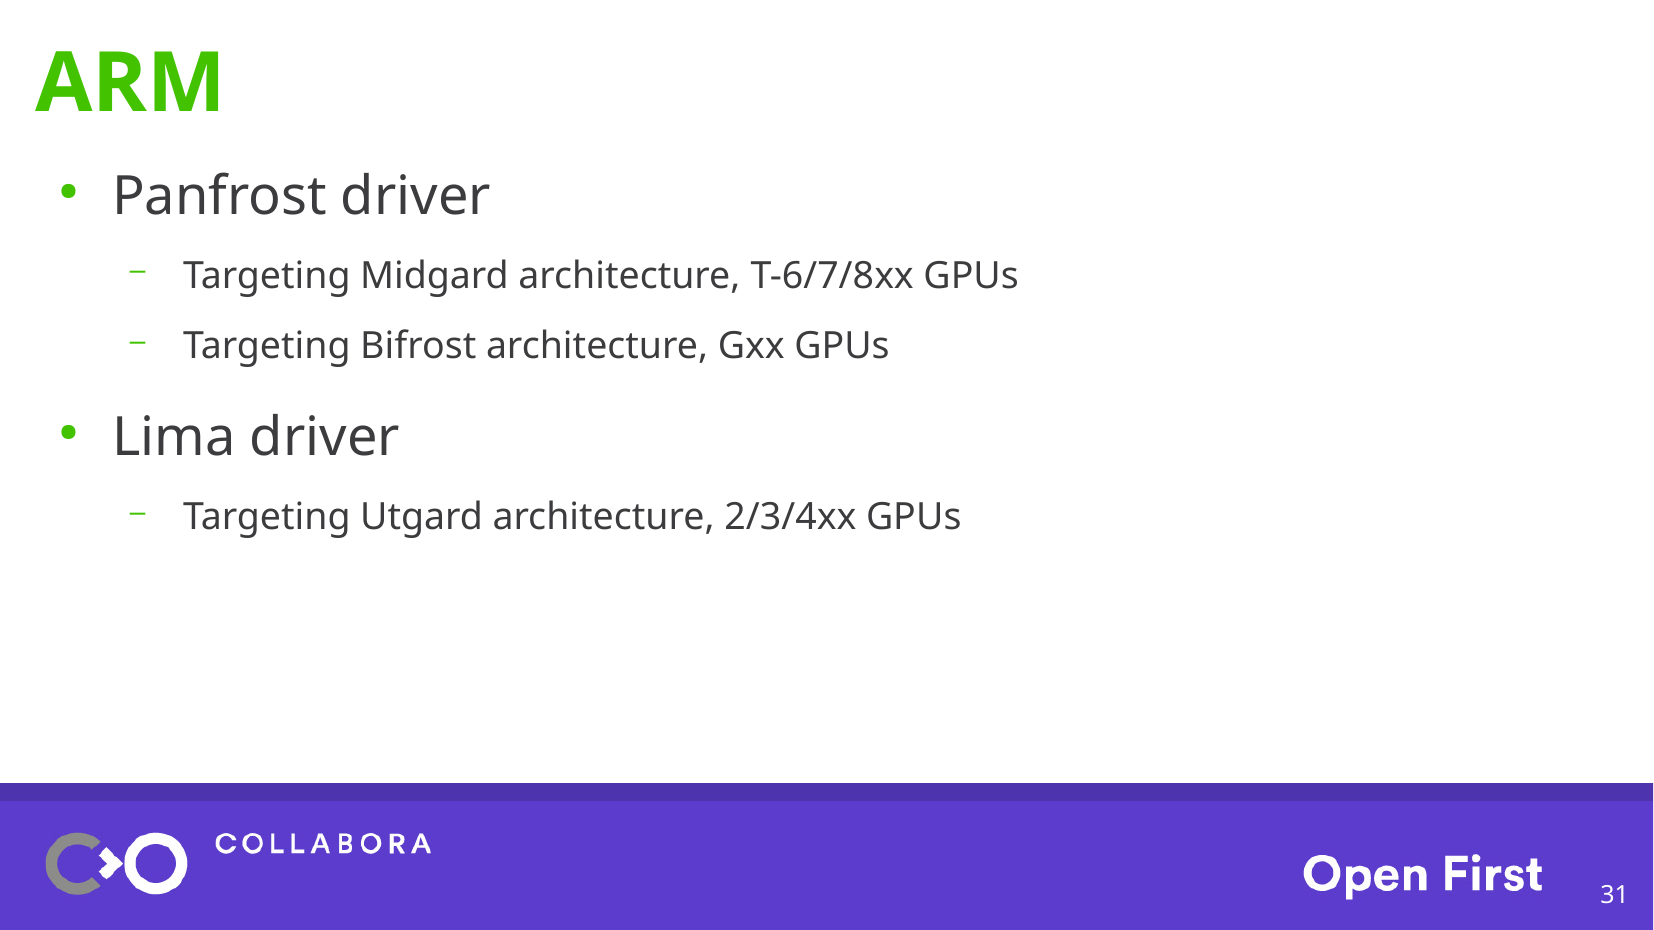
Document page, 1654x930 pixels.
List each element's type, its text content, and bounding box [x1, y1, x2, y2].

picture [0, 0, 1654, 930]
title ARM [35, 28, 1608, 192]
list Panfrost driver Targeting Midgard architecture, T-6/7/8xx GPUs Targeting Bifrost architecture, Gxx GPUs Lima driver Targeting Utgard architecture, 2/3/4xx GPUs [41, 160, 1613, 804]
